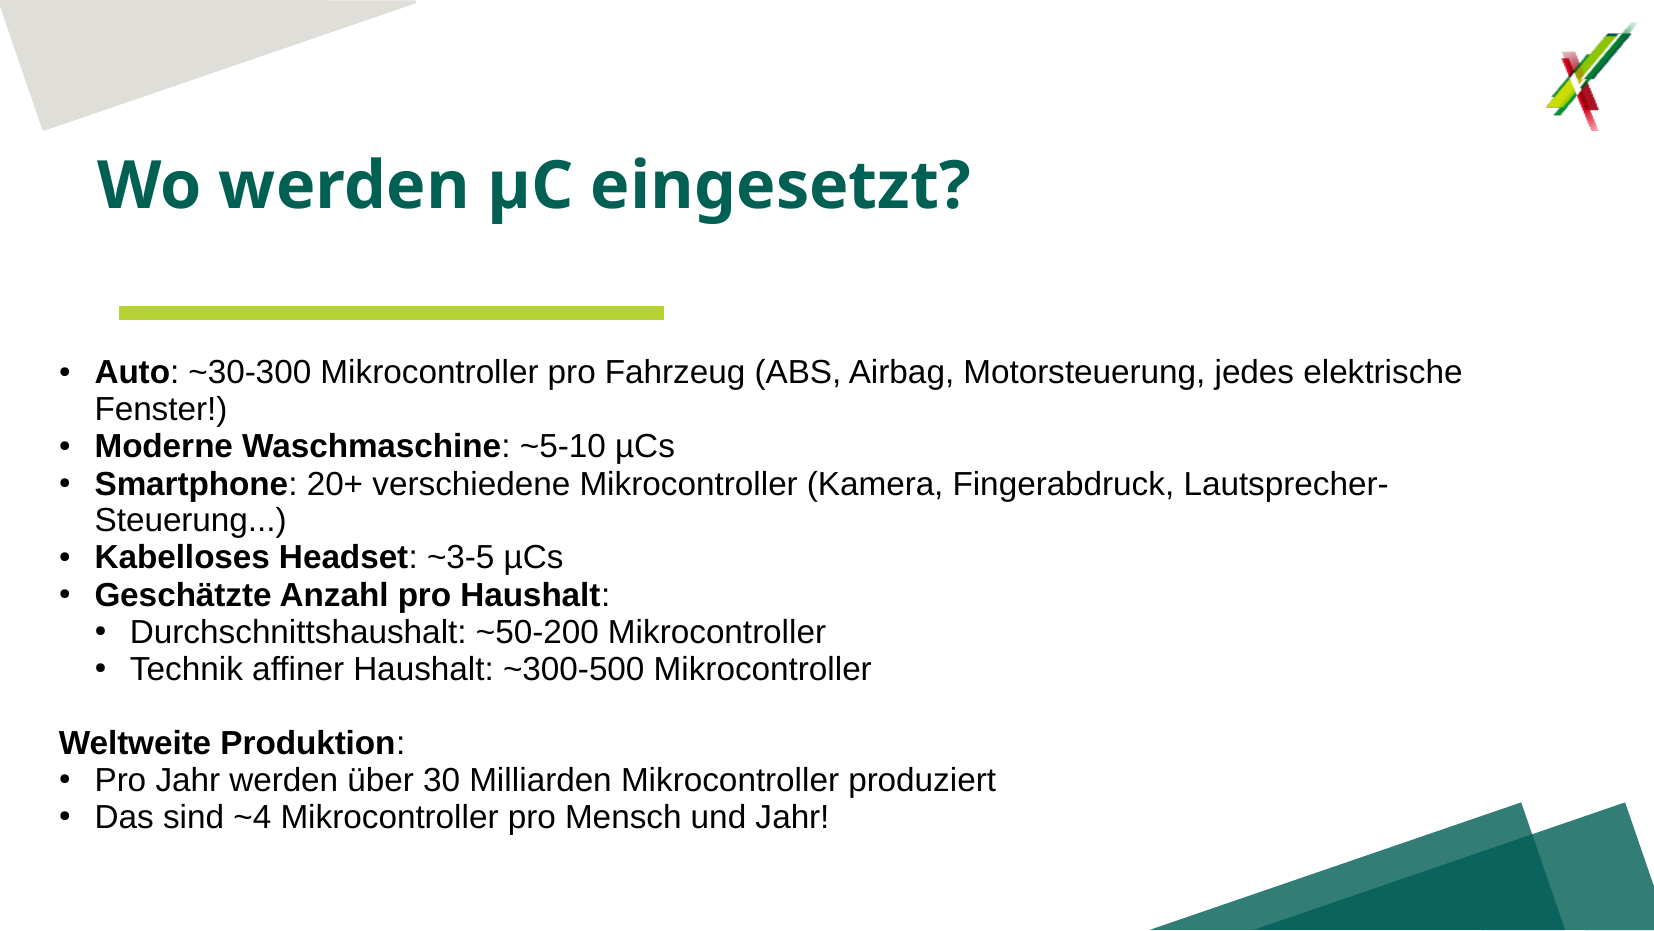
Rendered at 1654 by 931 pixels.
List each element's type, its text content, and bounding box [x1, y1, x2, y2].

title Wo werden µC eingesetzt? [82, 146, 1515, 219]
text_box Auto: ~30-300 Mikrocontroller pro Fahrzeug (ABS, Airbag, Motorsteuerung, jedes elektrische Fenster!) Moderne Waschmaschine: ~5-10 µCs Smartphone: 20+ verschiedene Mikrocontroller (Kamera, Fingerabdruck, Lautsprecher-Steuerung...) Kabelloses Headset: ~3-5 µCs Geschätzte Anzahl pro Haushalt: Durchschnittshaushalt: ~50-200 Mikrocontroller Technik affiner Haushalt: ~300-500 Mikrocontroller Weltweite Produktion: Pro Jahr werden über 30 Milliarden Mikrocontroller produziert Das sind ~4 Mikrocontroller pro Mensch und Jahr! [59, 324, 1548, 865]
picture [1546, 22, 1639, 131]
